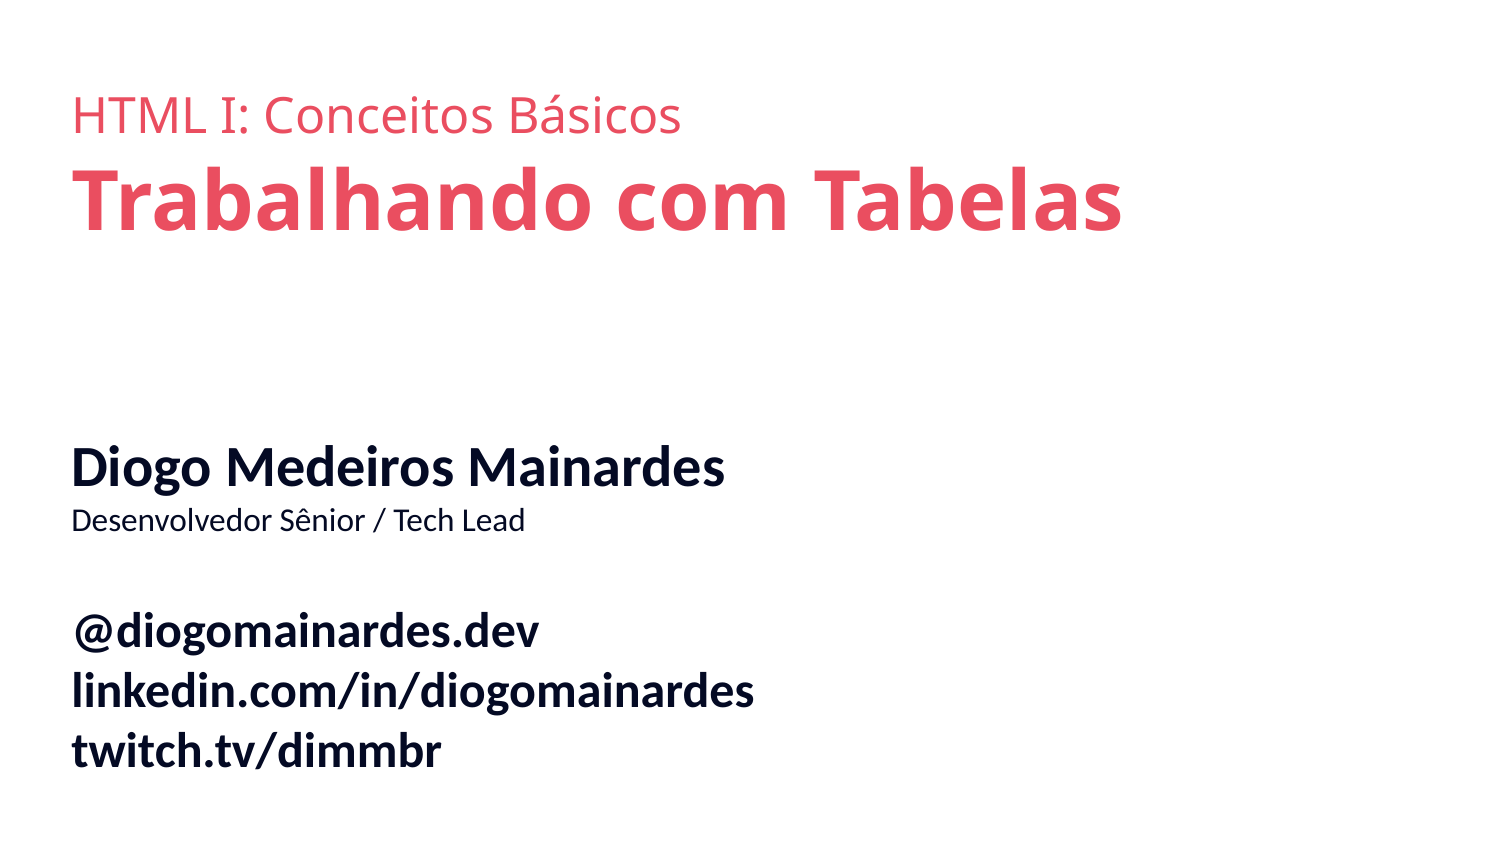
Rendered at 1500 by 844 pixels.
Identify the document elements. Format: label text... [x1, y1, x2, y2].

text_box Diogo Medeiros Mainardes Desenvolvedor Sênior / Tech Lead @diogomainardes.dev linkedin.com/in/diogomainardes twitch.tv/dimmbr [56, 435, 1166, 791]
text_box Trabalhando com Tabelas [56, 117, 1404, 435]
text_box HTML I: Conceitos Básicos [56, 59, 1368, 139]
